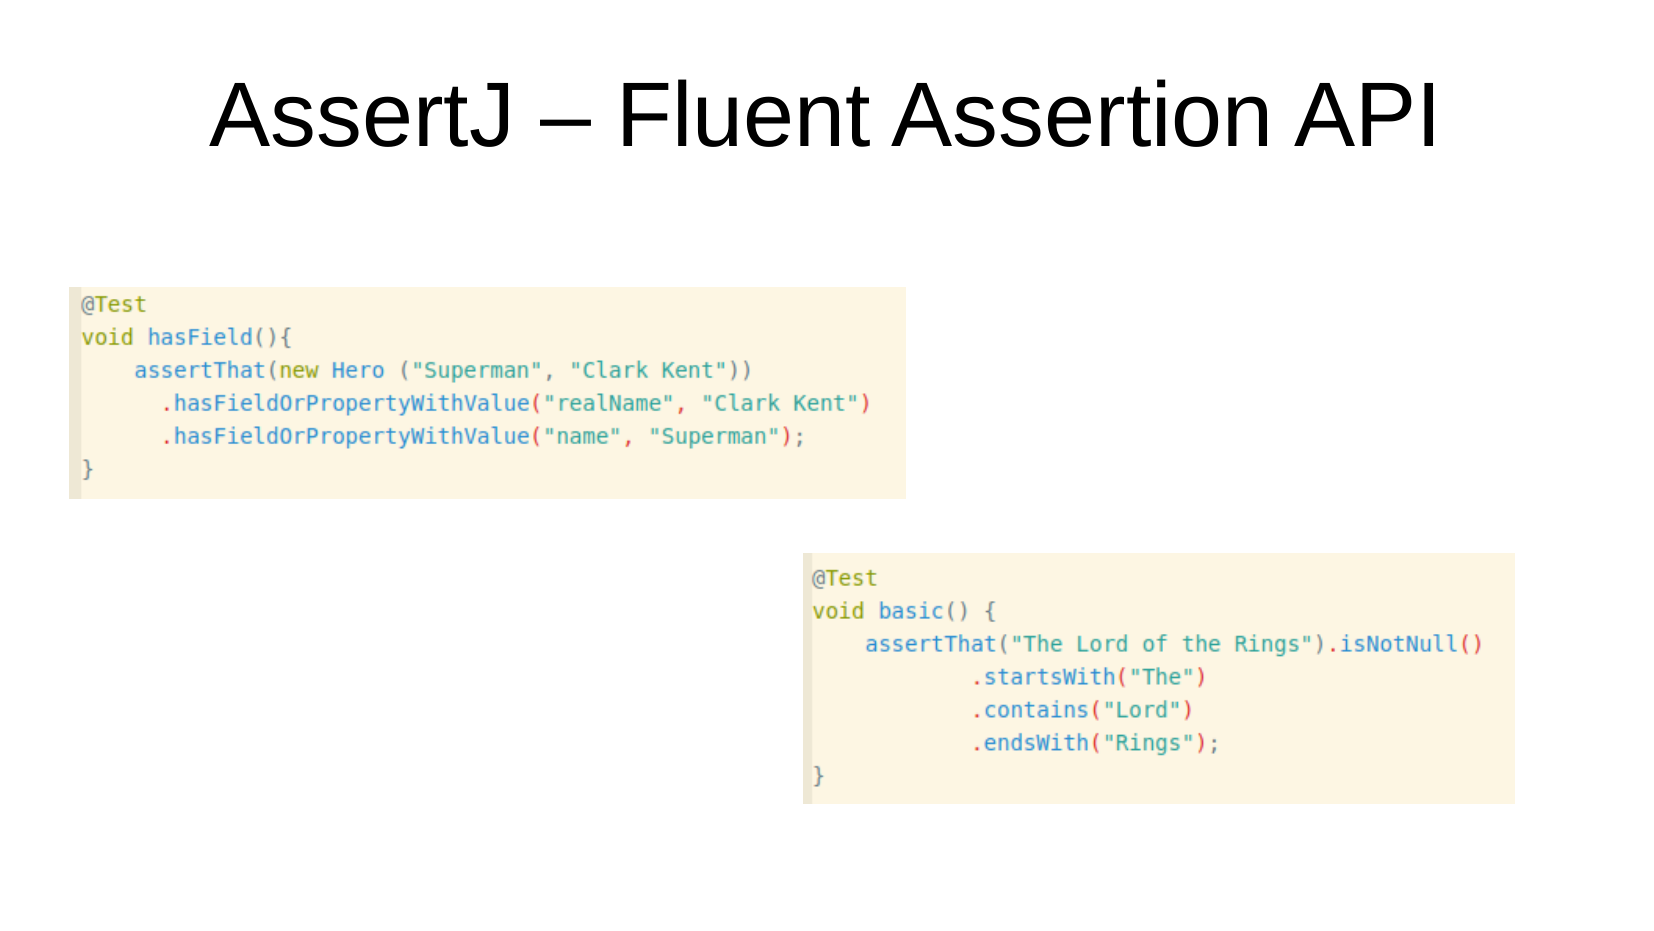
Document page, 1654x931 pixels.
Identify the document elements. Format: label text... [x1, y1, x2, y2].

picture [803, 553, 1515, 804]
picture [69, 287, 906, 499]
title AssertJ – Fluent Assertion API [82, 37, 1571, 193]
